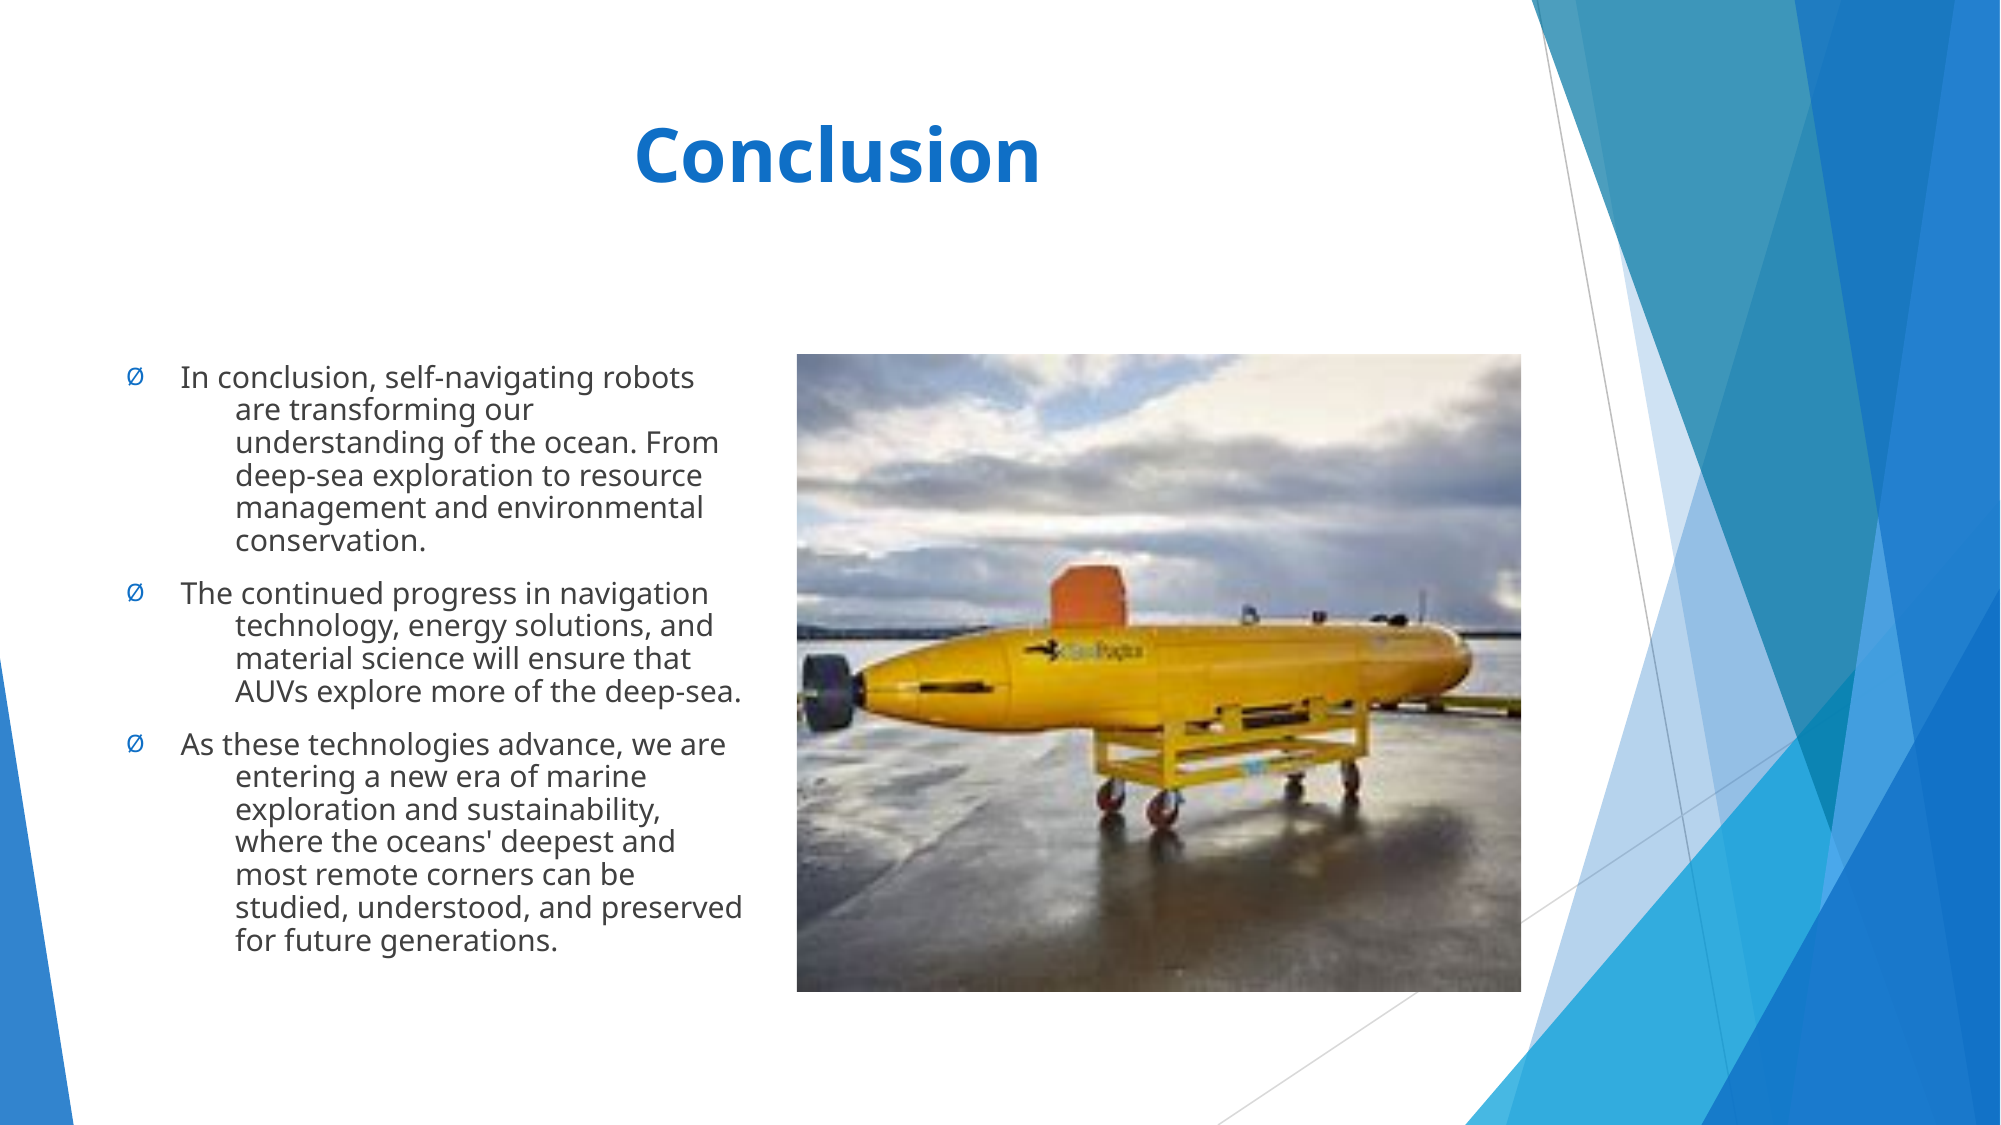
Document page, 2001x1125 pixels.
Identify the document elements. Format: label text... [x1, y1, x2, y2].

picture [796, 354, 1918, 992]
list In conclusion, self-navigating robots are transforming our understanding of the ocean. From deep-sea exploration to resource management and environmental conservation. The continued progress in navigation technology, energy solutions, and material science will ensure that AUVs explore more of the deep-sea. As these technologies advance, we are entering a new era of marine exploration and sustainability, where the oceans' deepest and most remote corners can be studied, understood, and preserved for future generations. [111, 354, 761, 992]
title Conclusion [111, 99, 1522, 317]
